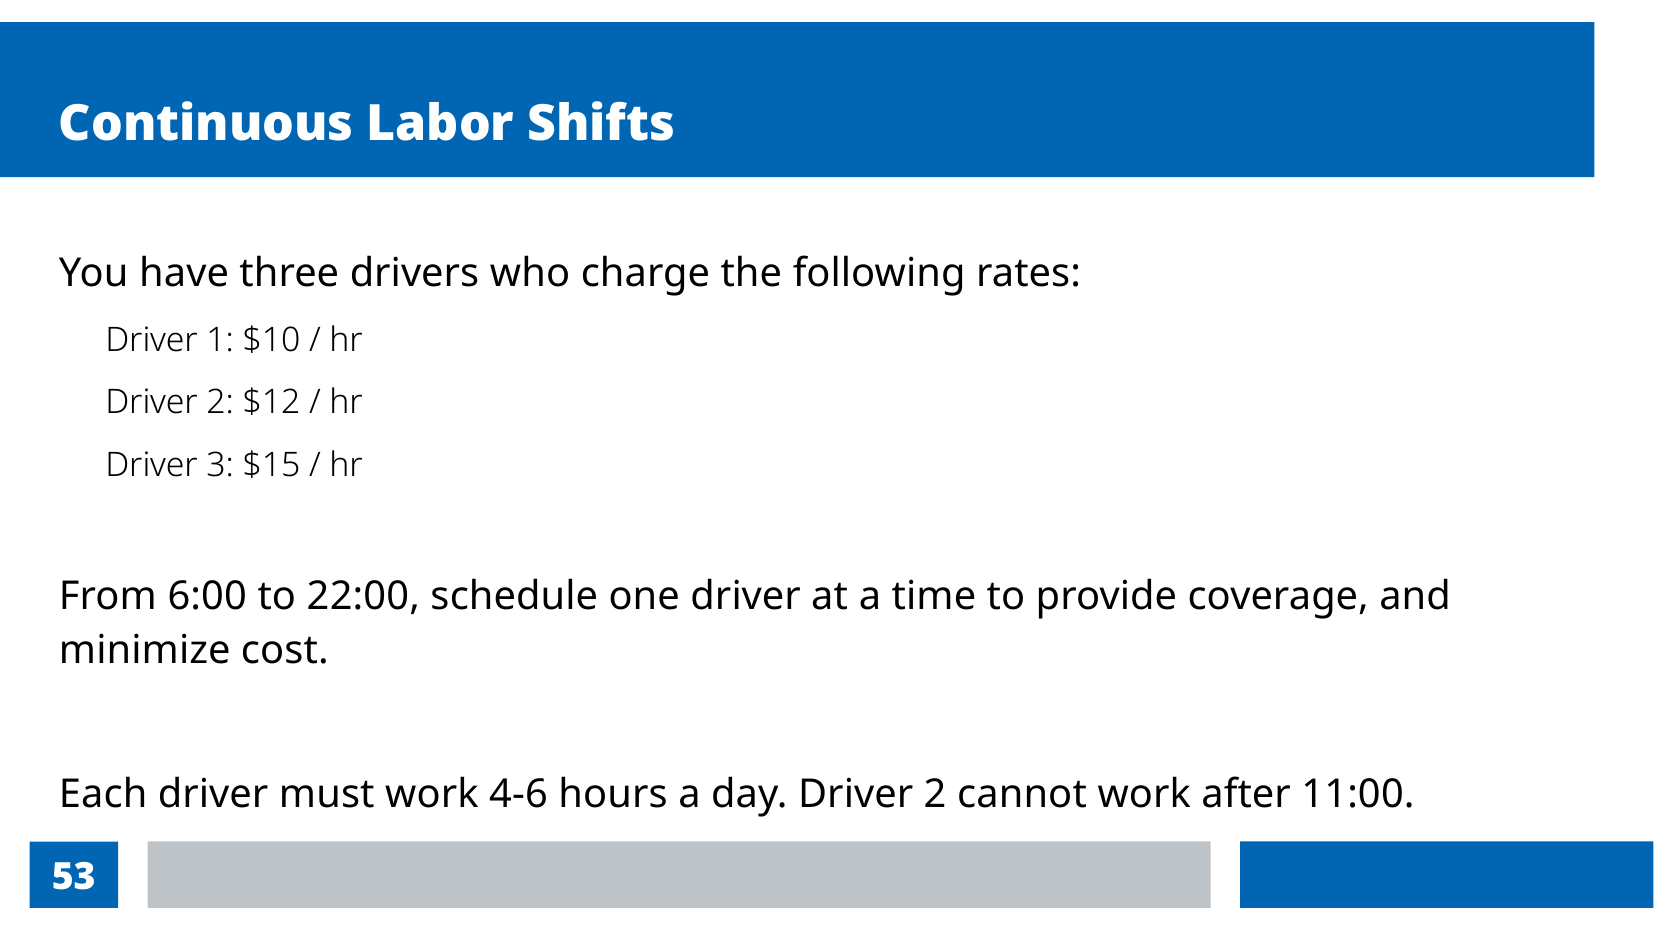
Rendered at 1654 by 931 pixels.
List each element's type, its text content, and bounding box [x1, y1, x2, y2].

title Continuous Labor Shifts [59, 44, 1595, 156]
list You have three drivers who charge the following rates: Driver 1: $10 / hr Driver 2: $12 / hr Driver 3: $15 / hr From 6:00 to 22:00, schedule one driver at a time to provide coverage, and minimize cost. Each driver must work 4-6 hours a day. Driver 2 cannot work after 11:00. [59, 243, 1565, 820]
